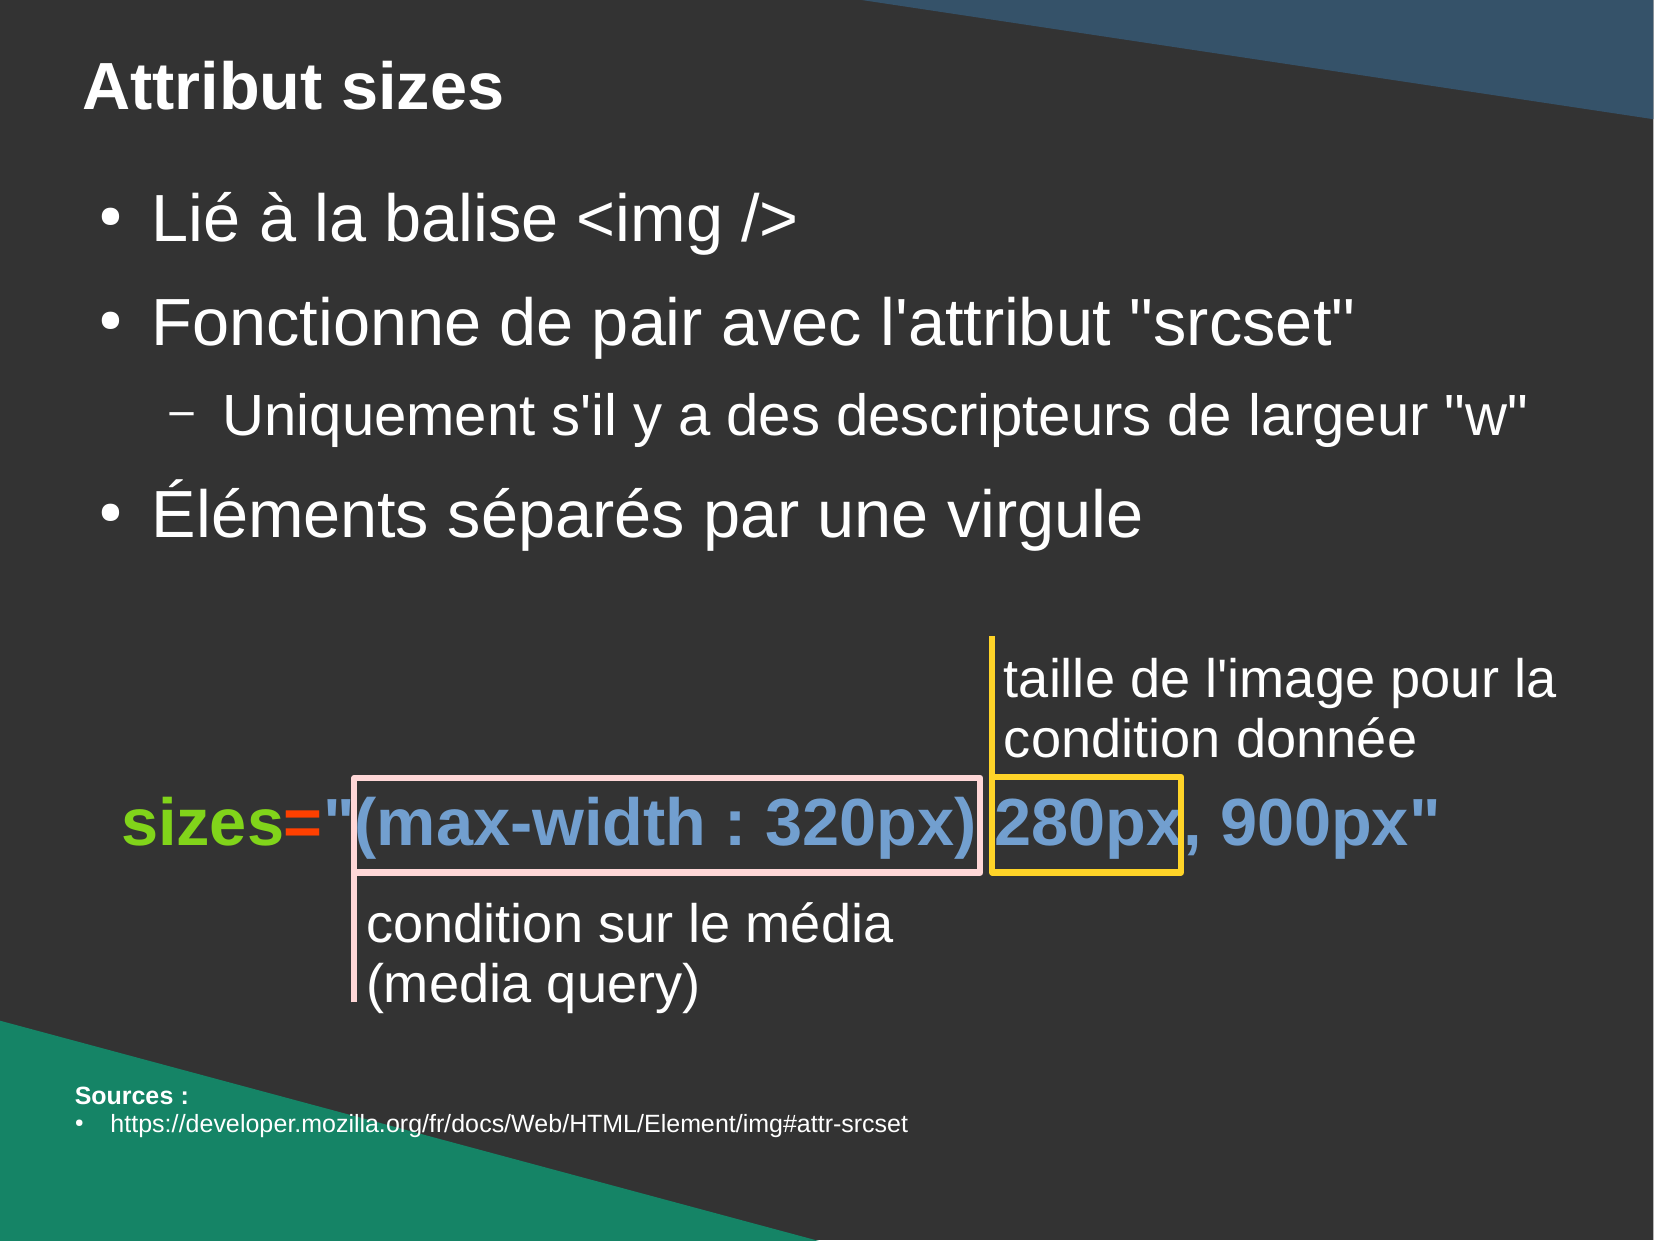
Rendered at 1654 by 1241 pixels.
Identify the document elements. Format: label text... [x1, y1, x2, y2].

title Attribut sizes [82, 49, 1571, 162]
text_box [0, 1020, 199, 1241]
list Lié à la balise <img /> Fonctionne de pair avec l'attribut "srcset" Uniquement s'il y a des descripteurs de largeur "w" Éléments séparés par une virgule [80, 180, 1605, 567]
title taille de l'image pour la condition donnée [1003, 648, 1630, 770]
title condition sur le média (media query) [366, 893, 993, 1015]
text_box sizes="(max-width : 320px) 280px, 900px" [995, 780, 1178, 869]
text_box Sources : https://developer.mozilla.org/fr/docs/Web/HTML/Element/img#attr-srcset [60, 1074, 1546, 1241]
text_box sizes="(max-width : 320px) 280px, 900px" [357, 781, 977, 869]
text_box sizes="(max-width : 320px) 280px, 900px" [357, 777, 1560, 943]
text_box sizes="(max-width : 320px) 280px, 900px" [106, 777, 351, 943]
text_box [861, 0, 1654, 120]
